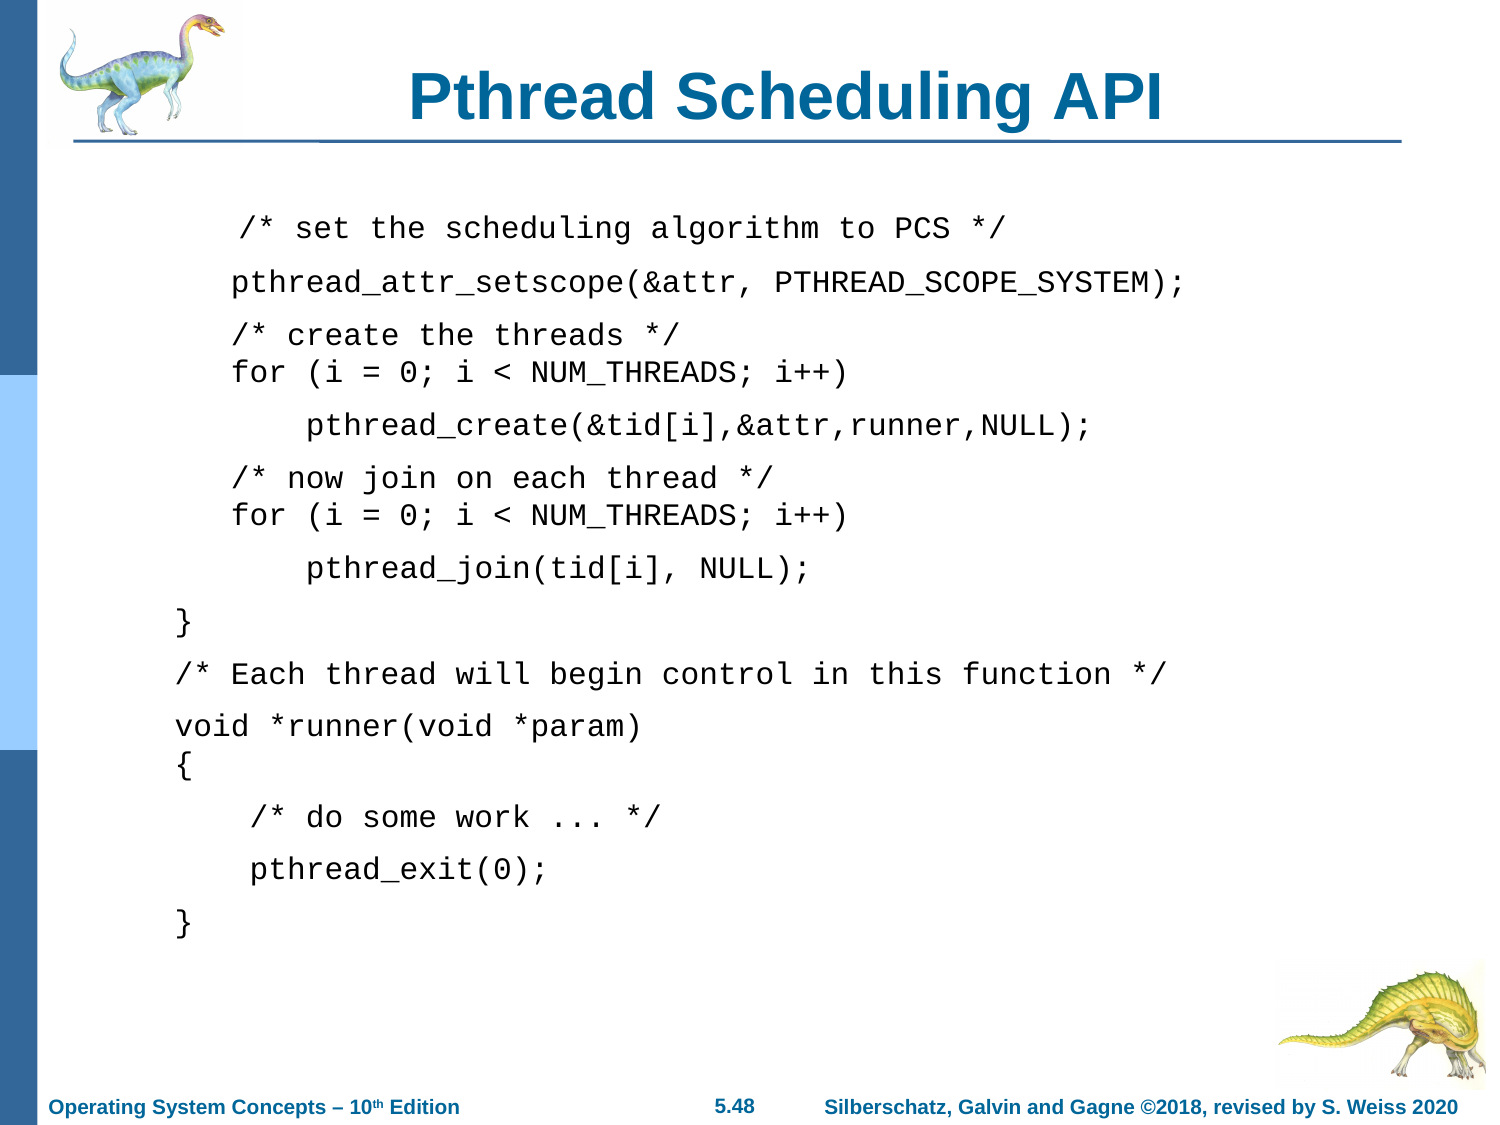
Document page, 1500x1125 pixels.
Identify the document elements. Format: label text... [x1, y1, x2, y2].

text_box /* set the scheduling algorithm to PCS */ pthread_attr_setscope(&attr, PTHREAD_SCOPE_SYSTEM); /* create the threads */ for (i = 0; i < NUM_THREADS; i++) pthread_create(&tid[i],&attr,runner,NULL); /* now join on each thread */ for (i = 0; i < NUM_THREADS; i++) pthread_join(tid[i], NULL); } /* Each thread will begin control in this function */ void *runner(void *param) { /* do some work ... */ pthread_exit(0); } [159, 195, 1361, 978]
picture [1141, 1099, 1149, 1104]
text_box Pthread Scheduling API [148, 45, 1426, 141]
picture [46, 0, 243, 149]
picture [1275, 959, 1486, 1090]
